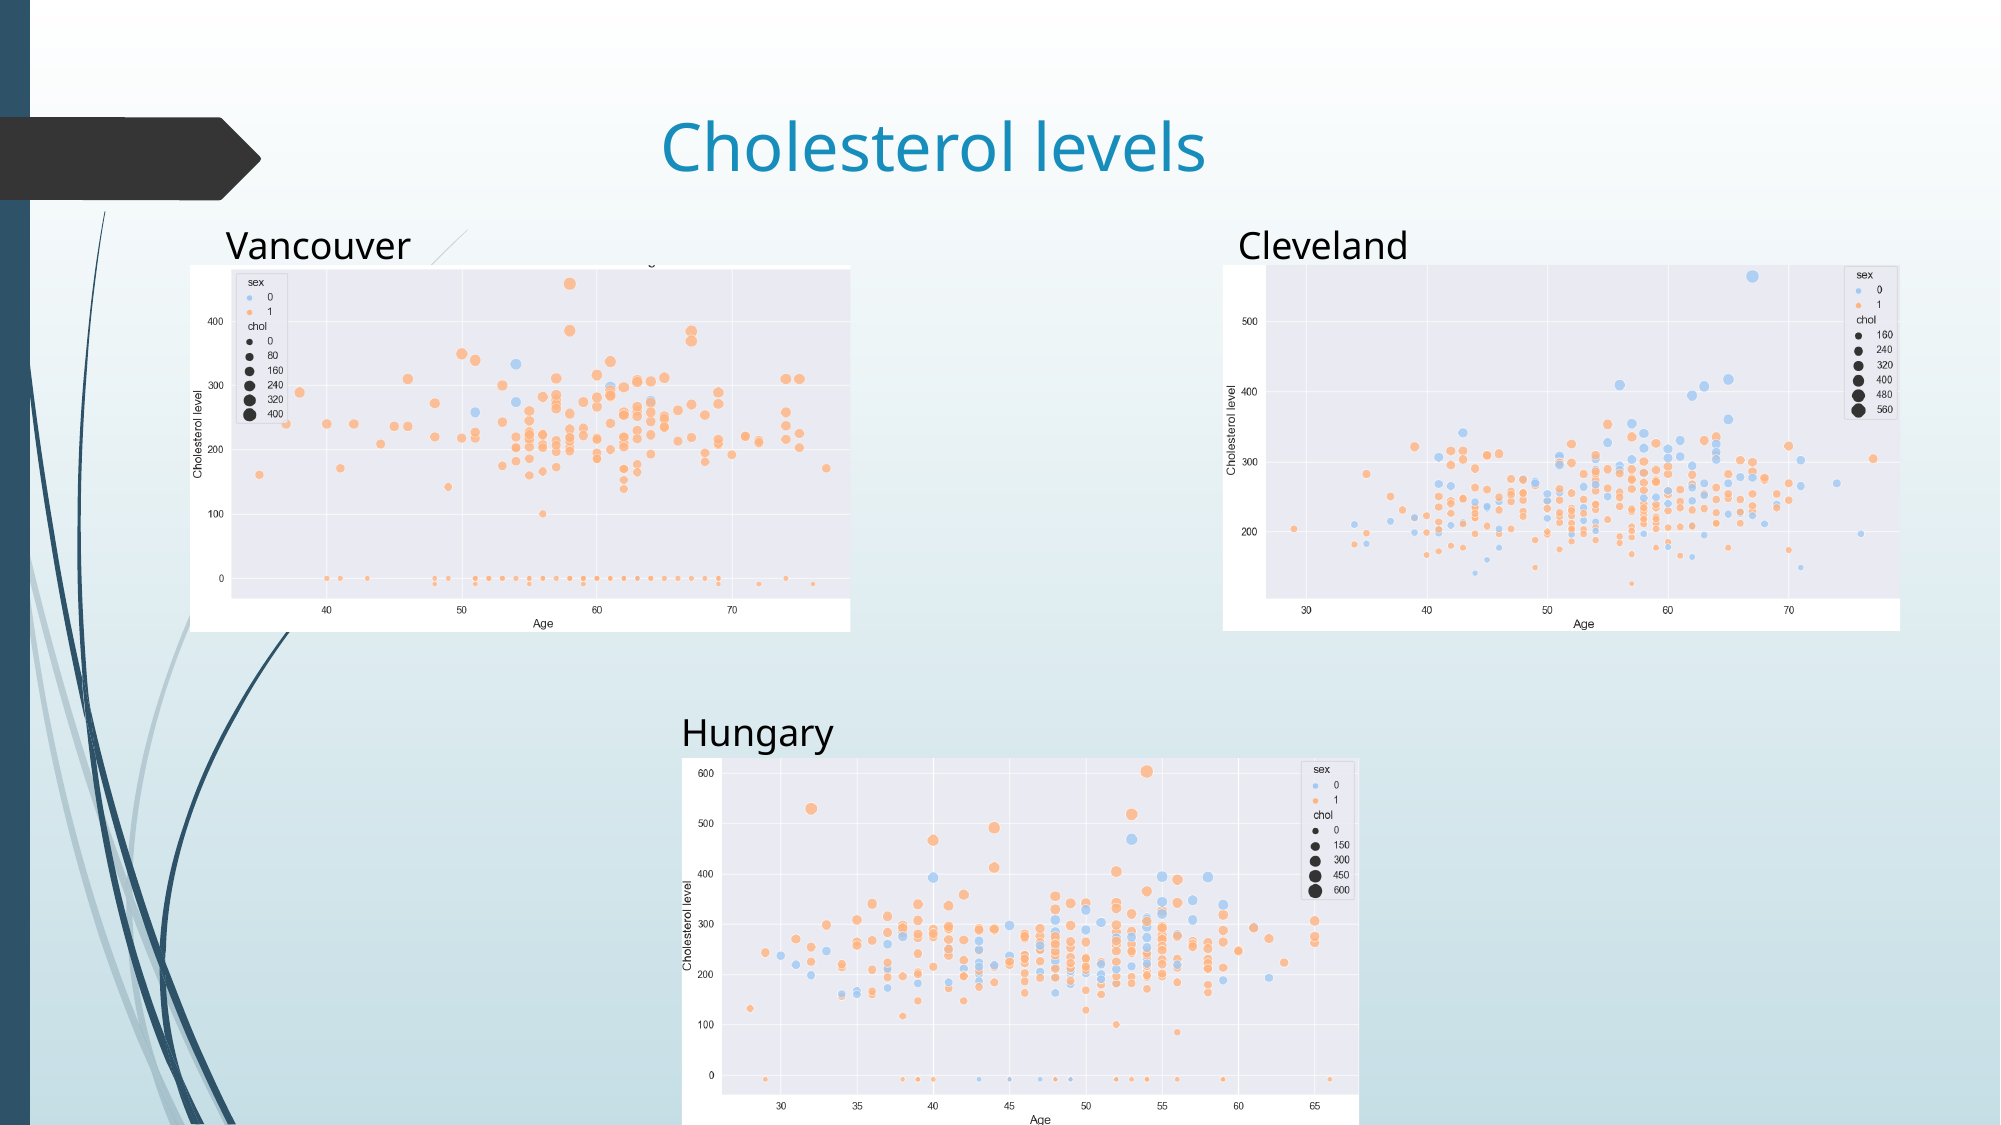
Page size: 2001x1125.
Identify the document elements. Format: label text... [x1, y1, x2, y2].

picture [681, 758, 1360, 1125]
text_box Hungary [666, 701, 891, 763]
text_box Cleveland [1222, 214, 1447, 275]
picture [190, 265, 851, 632]
text_box Vancouver [210, 214, 479, 275]
title Cholesterol levels [203, 97, 1666, 196]
picture [1222, 265, 1901, 631]
